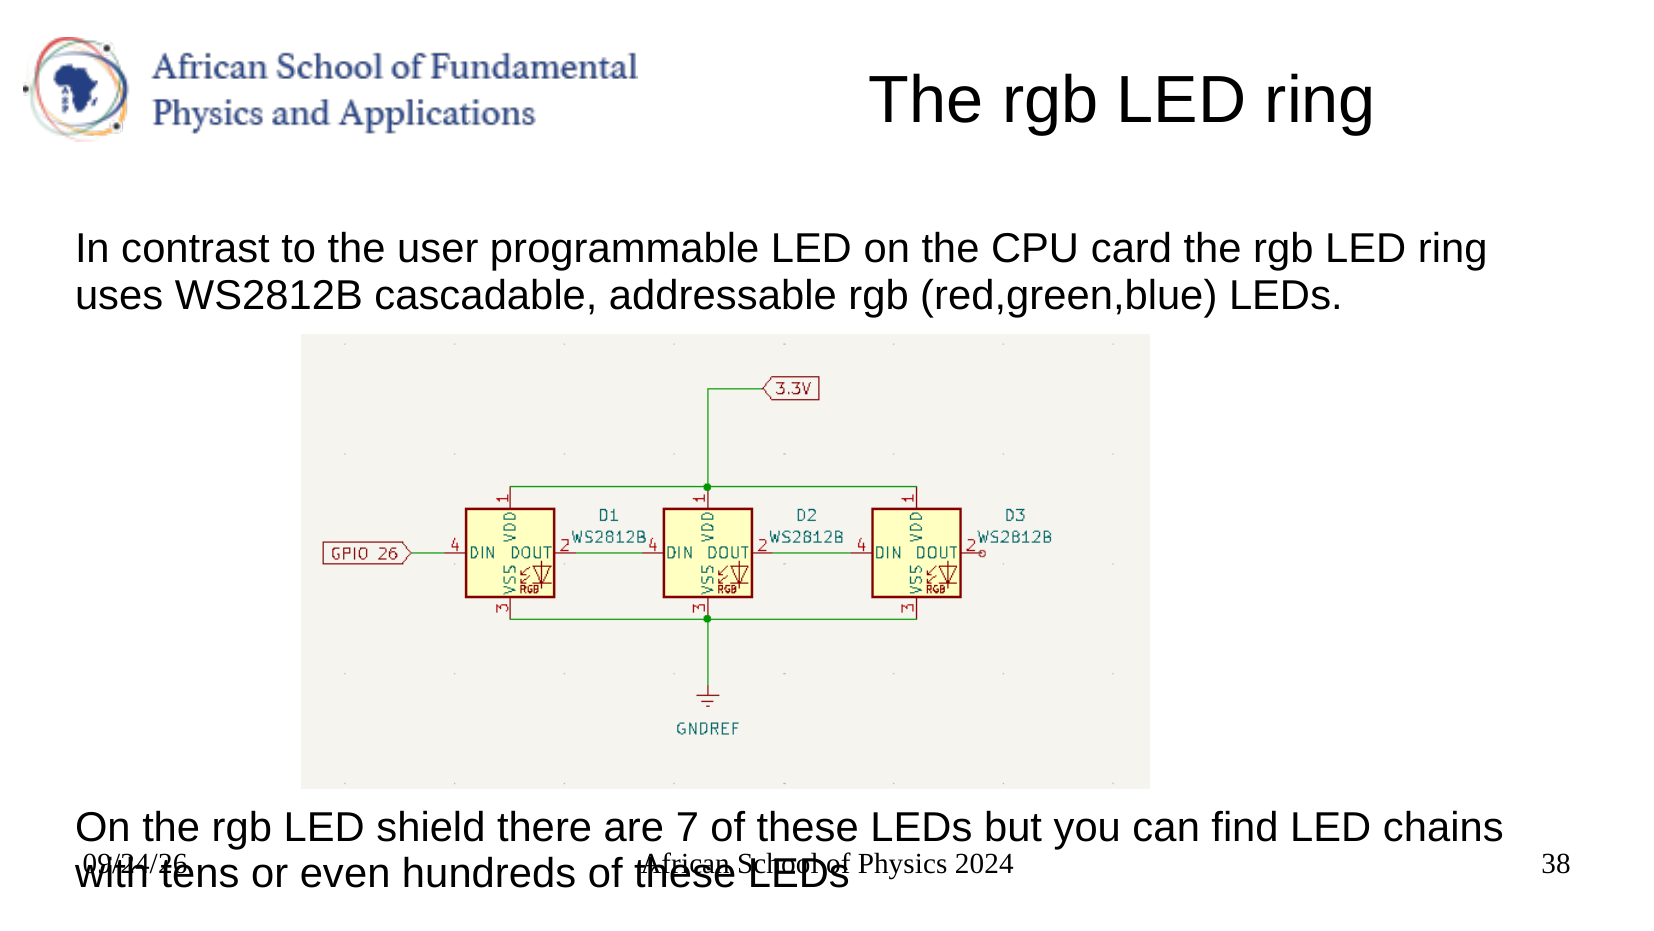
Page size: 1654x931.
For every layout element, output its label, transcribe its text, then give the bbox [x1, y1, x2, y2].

title The rgb LED ring [635, 21, 1610, 177]
picture [301, 334, 1150, 789]
list In contrast to the user programmable LED on the CPU card the rgb LED ring uses WS2812B cascadable, addressable rgb (red,green,blue) LEDs. On the rgb LED shield there are 7 of these LEDs but you can find LED chains with tens or even hundreds of these LEDs [75, 225, 1564, 901]
picture [23, 37, 635, 142]
